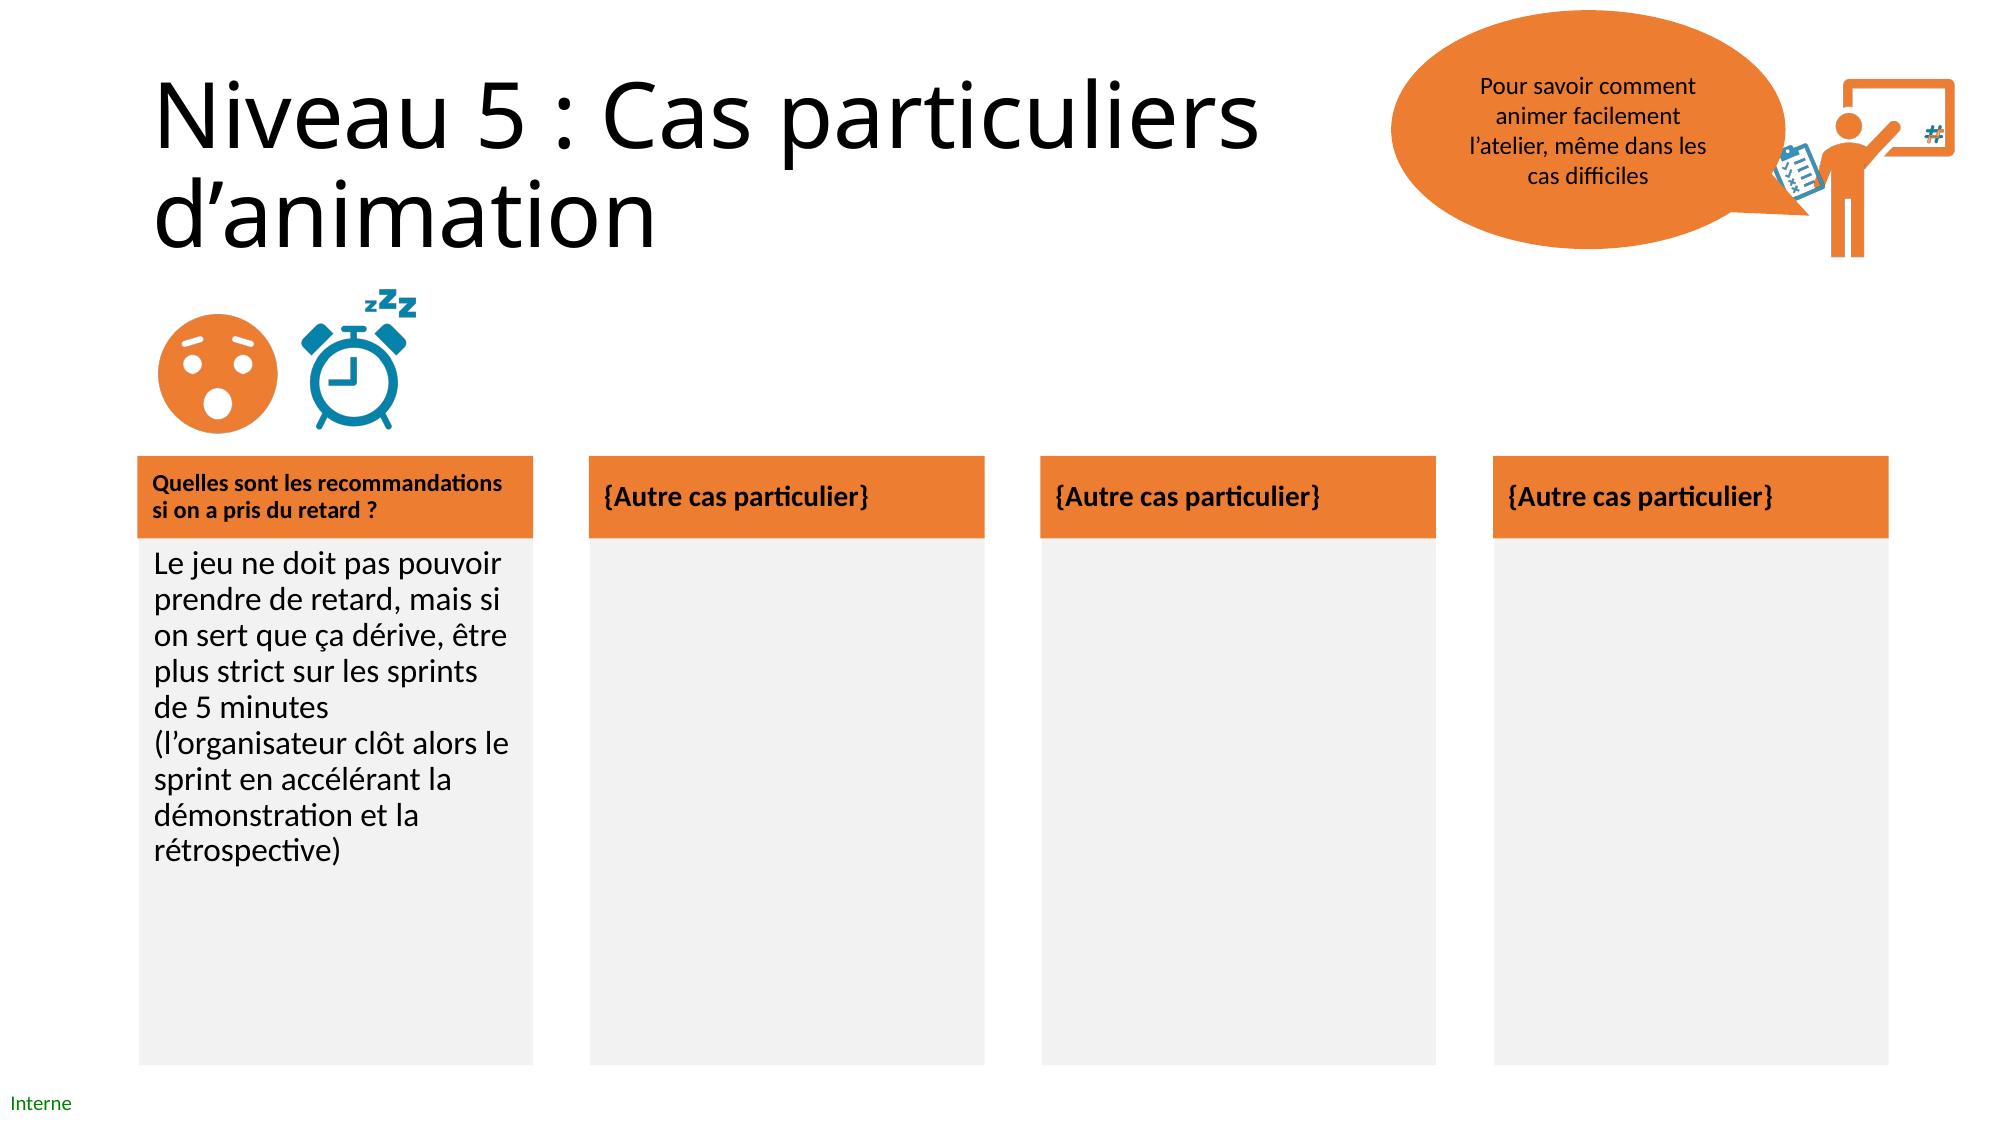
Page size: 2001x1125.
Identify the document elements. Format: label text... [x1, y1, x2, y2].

text_box [1494, 539, 1889, 1066]
list Quelles sont les recommandations si on a pris du retard ? [137, 455, 534, 539]
text_box [1041, 539, 1436, 1066]
list Le jeu ne doit pas pouvoir prendre de retard, mais si on sert que ça dérive, être plus strict sur les sprints de 5 minutes (l’organisateur clôt alors le sprint en accélérant la démonstration et la rétrospective) [138, 539, 534, 1066]
picture [1773, 49, 1961, 262]
text_box {Autre cas particulier} [1040, 455, 1436, 539]
picture [142, 284, 433, 449]
text_box [1825, 151, 1836, 171]
text_box {Autre cas particulier} [588, 455, 985, 539]
text_box Pour savoir comment animer facilement l’atelier, même dans les cas difficiles [1391, 10, 1810, 250]
text_box {Autre cas particulier} [1493, 455, 1889, 539]
title Niveau 5 : Cas particuliers d’animation [137, 59, 1284, 278]
text_box [590, 539, 985, 1066]
